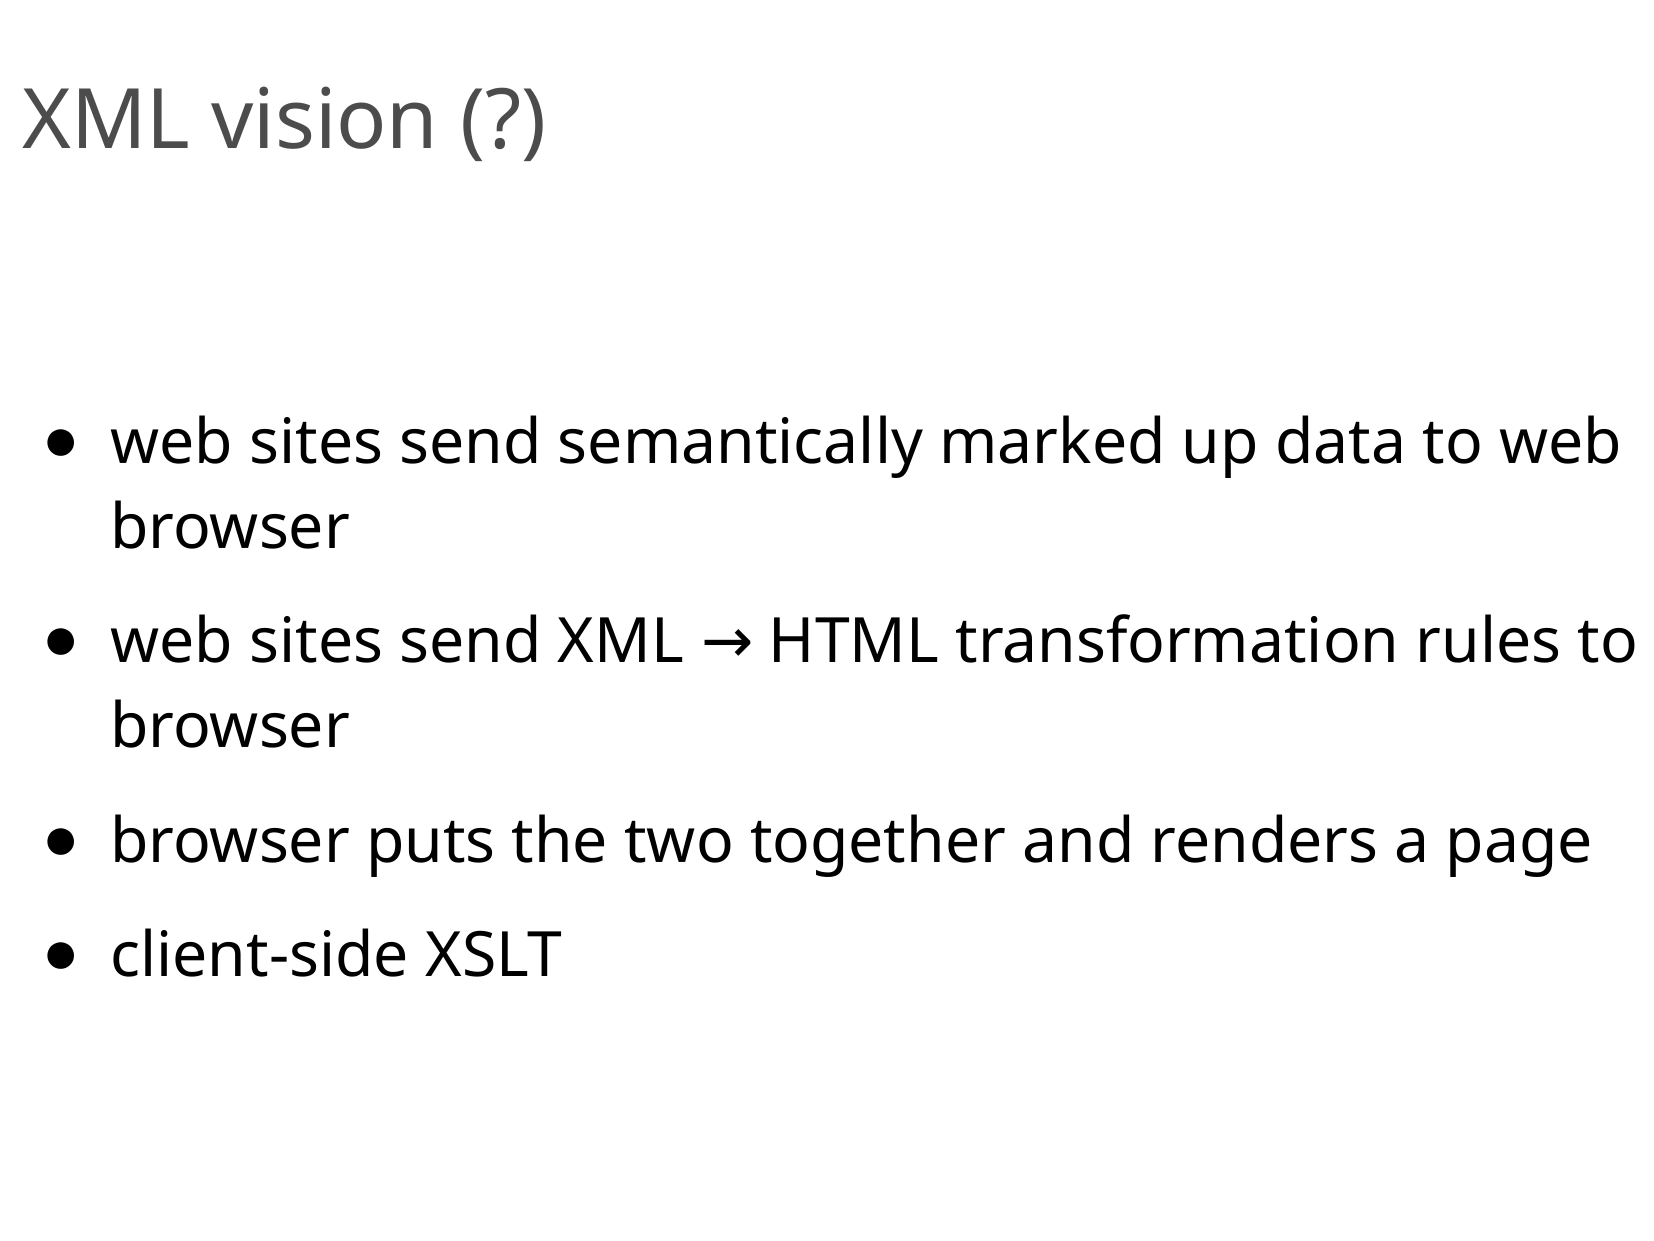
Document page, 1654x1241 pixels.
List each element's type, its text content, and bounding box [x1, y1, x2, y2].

title XML vision (?) [22, 26, 1654, 205]
list web sites send semantically marked up data to web browser web sites send XML → HTML transformation rules to browser browser puts the two together and renders a page client-side XSLT [25, 233, 1654, 1158]
